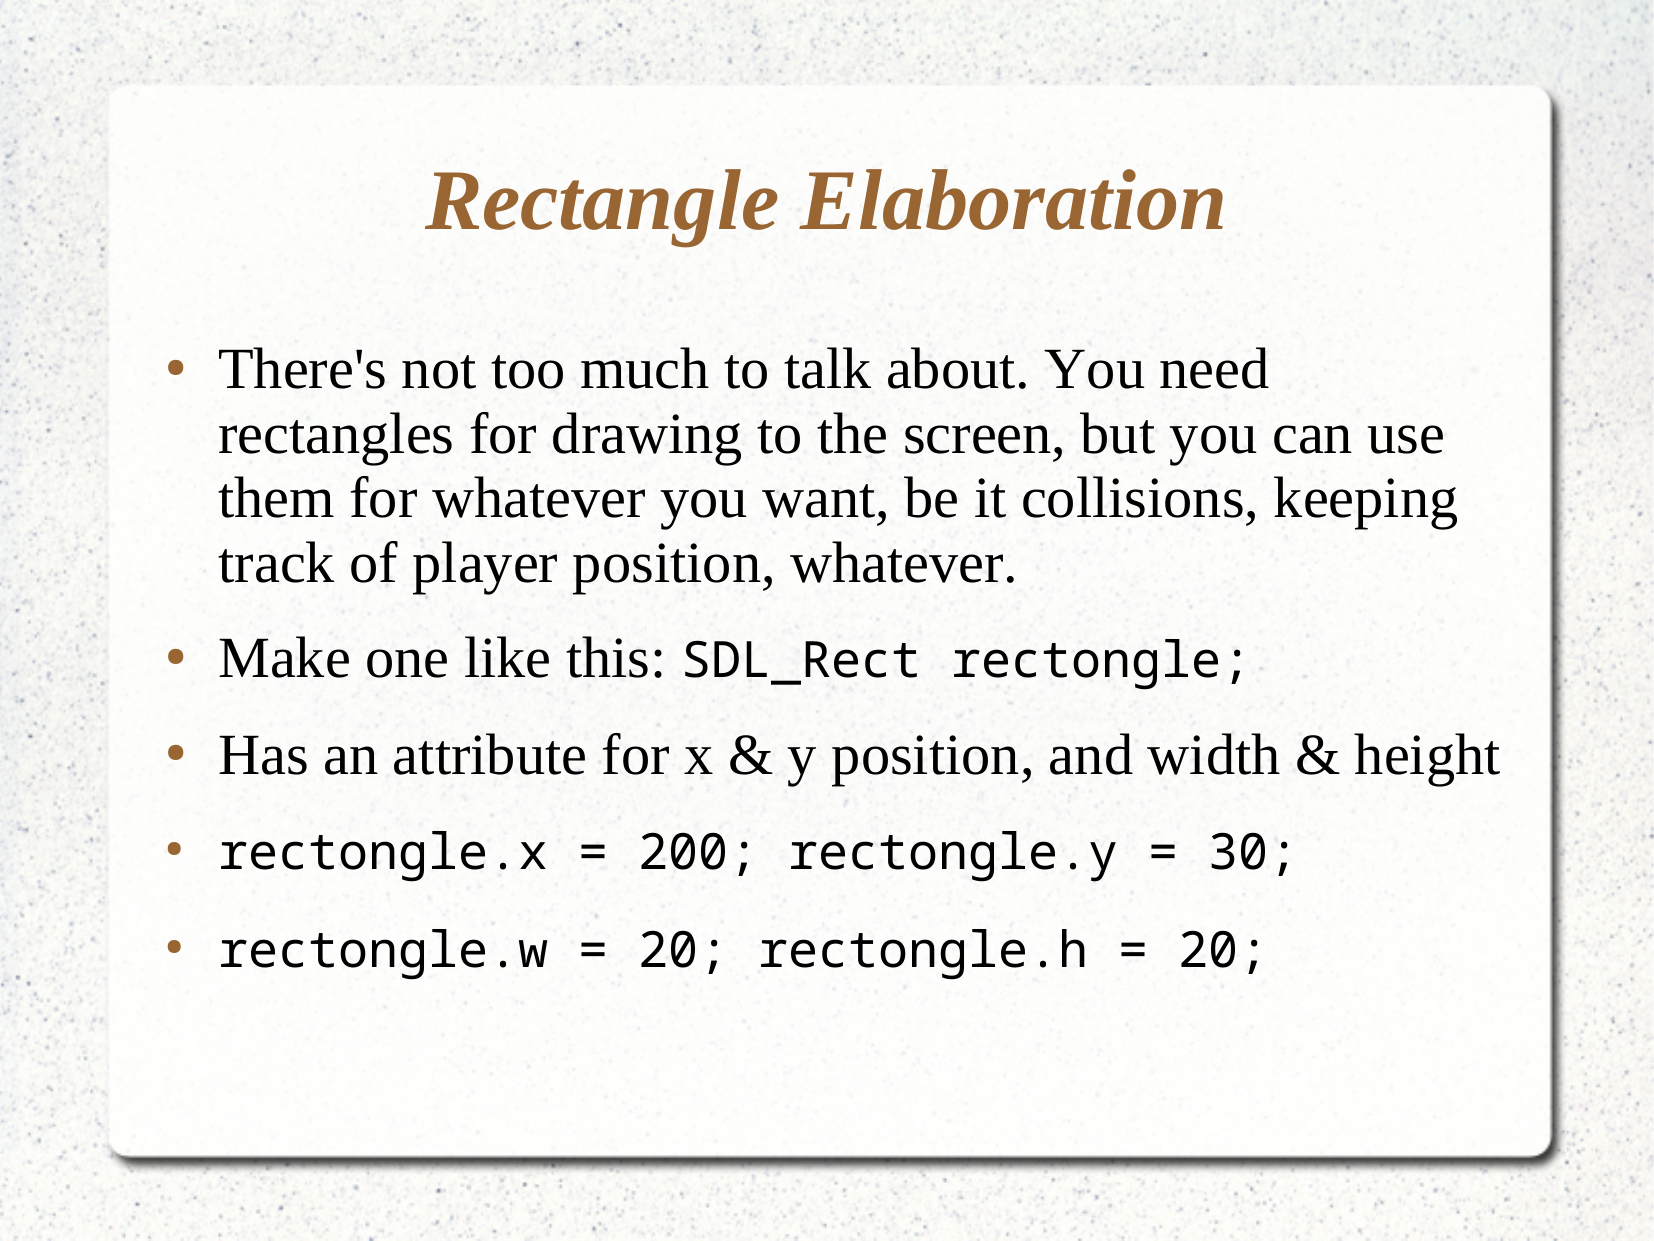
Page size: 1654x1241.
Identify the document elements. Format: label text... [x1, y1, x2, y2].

picture [0, 0, 1654, 1241]
title Rectangle Elaboration [118, 96, 1536, 304]
list There's not too much to talk about. You need rectangles for drawing to the screen, but you can use them for whatever you want, be it collisions, keeping track of player position, whatever. Make one like this: SDL_Rect rectongle; Has an attribute for x & y position, and width & height rectongle.x = 200; rectongle.y = 30; rectongle.w = 20; rectongle.h = 20; [147, 336, 1506, 1126]
